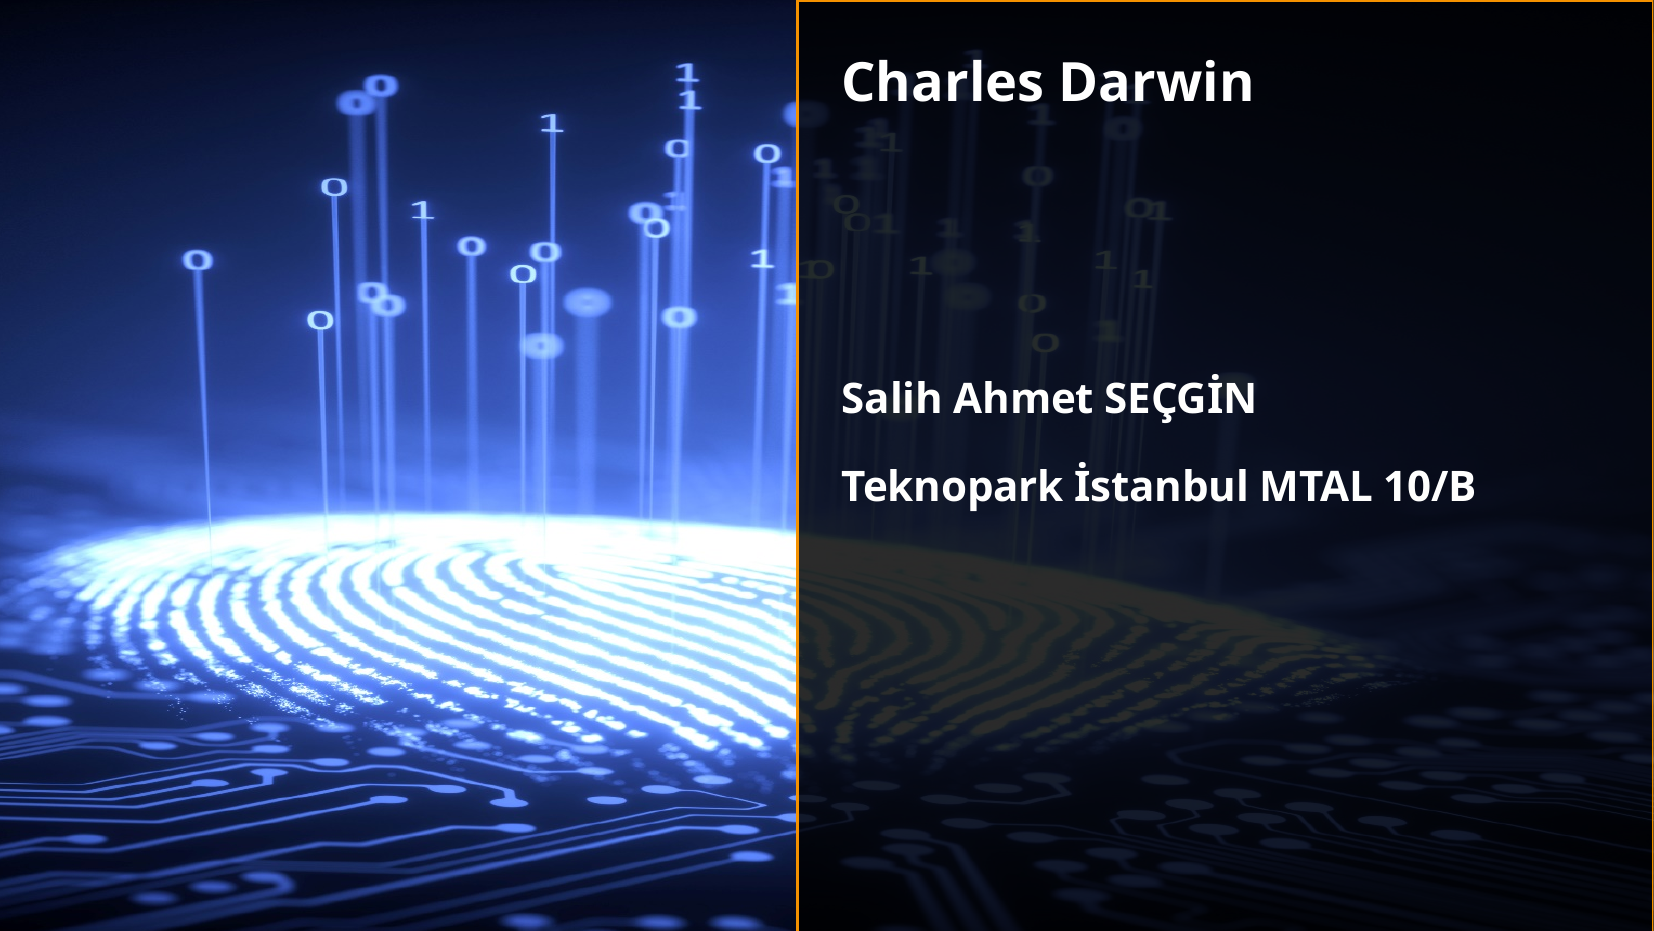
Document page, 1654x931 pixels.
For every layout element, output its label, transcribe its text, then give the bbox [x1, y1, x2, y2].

text_box Charles Darwin [835, 46, 1578, 114]
picture [0, 0, 797, 931]
text_box Salih Ahmet SEÇGİN Teknopark İstanbul MTAL 10/B [826, 272, 1654, 521]
text_box [797, 0, 1654, 931]
